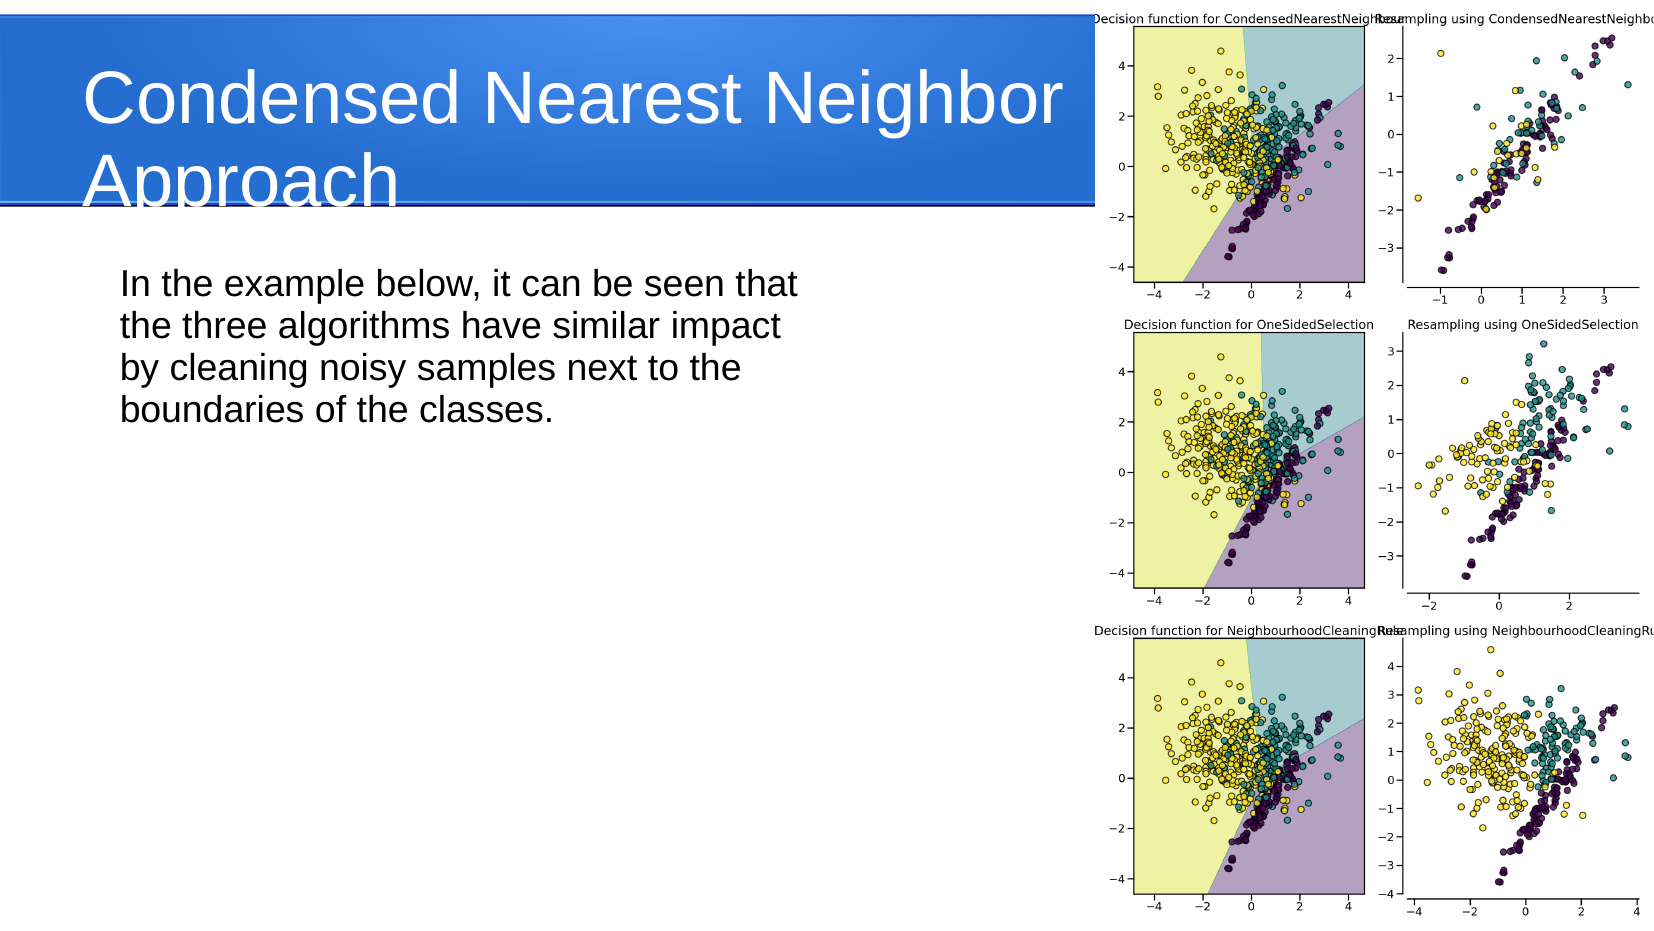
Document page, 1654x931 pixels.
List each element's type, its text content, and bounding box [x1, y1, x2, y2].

text_box In the example below, it can be seen that the three algorithms have similar impact by cleaning noisy samples next to the boundaries of the classes. [105, 255, 886, 438]
picture [1095, 0, 1654, 931]
title Condensed Nearest Neighbor Approach [82, 15, 1095, 265]
